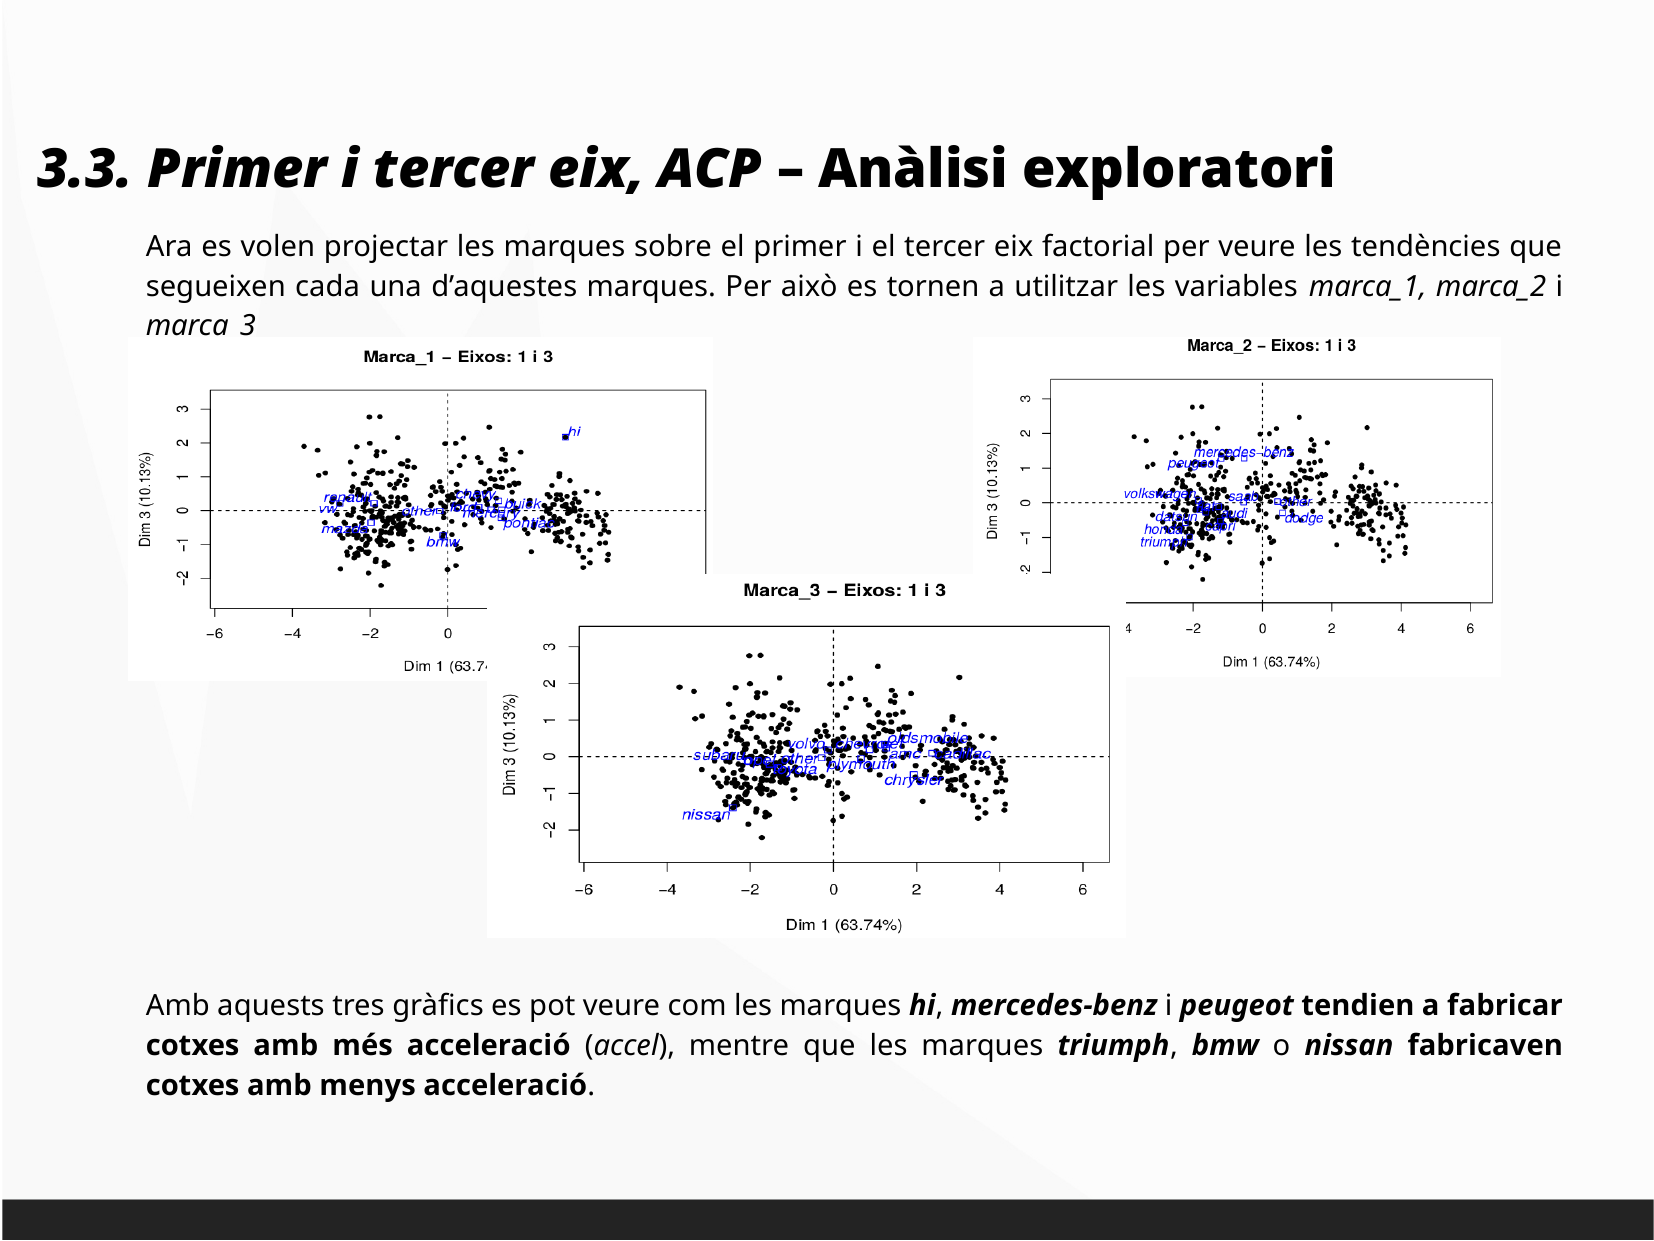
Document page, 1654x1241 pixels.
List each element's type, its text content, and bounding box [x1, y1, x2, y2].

list Ara es volen projectar les marques sobre el primer i el tercer eix factorial per veure les tendències que segueixen cada una d’aquestes marques. Per això es tornen a utilitzar les variables marca_1, marca_2 i marca_3 [75, 225, 1564, 456]
title 3.3. Primer i tercer eix, ACP – Anàlisi exploratori [37, 112, 1613, 221]
list Amb aquests tres gràfics es pot veure com les marques hi, mercedes-benz i peugeot tendien a fabricar cotxes amb més acceleració (accel), mentre que les marques triumph, bmw o nissan fabricaven cotxes amb menys acceleració. [75, 984, 1564, 1088]
picture [2, 0, 1654, 1241]
